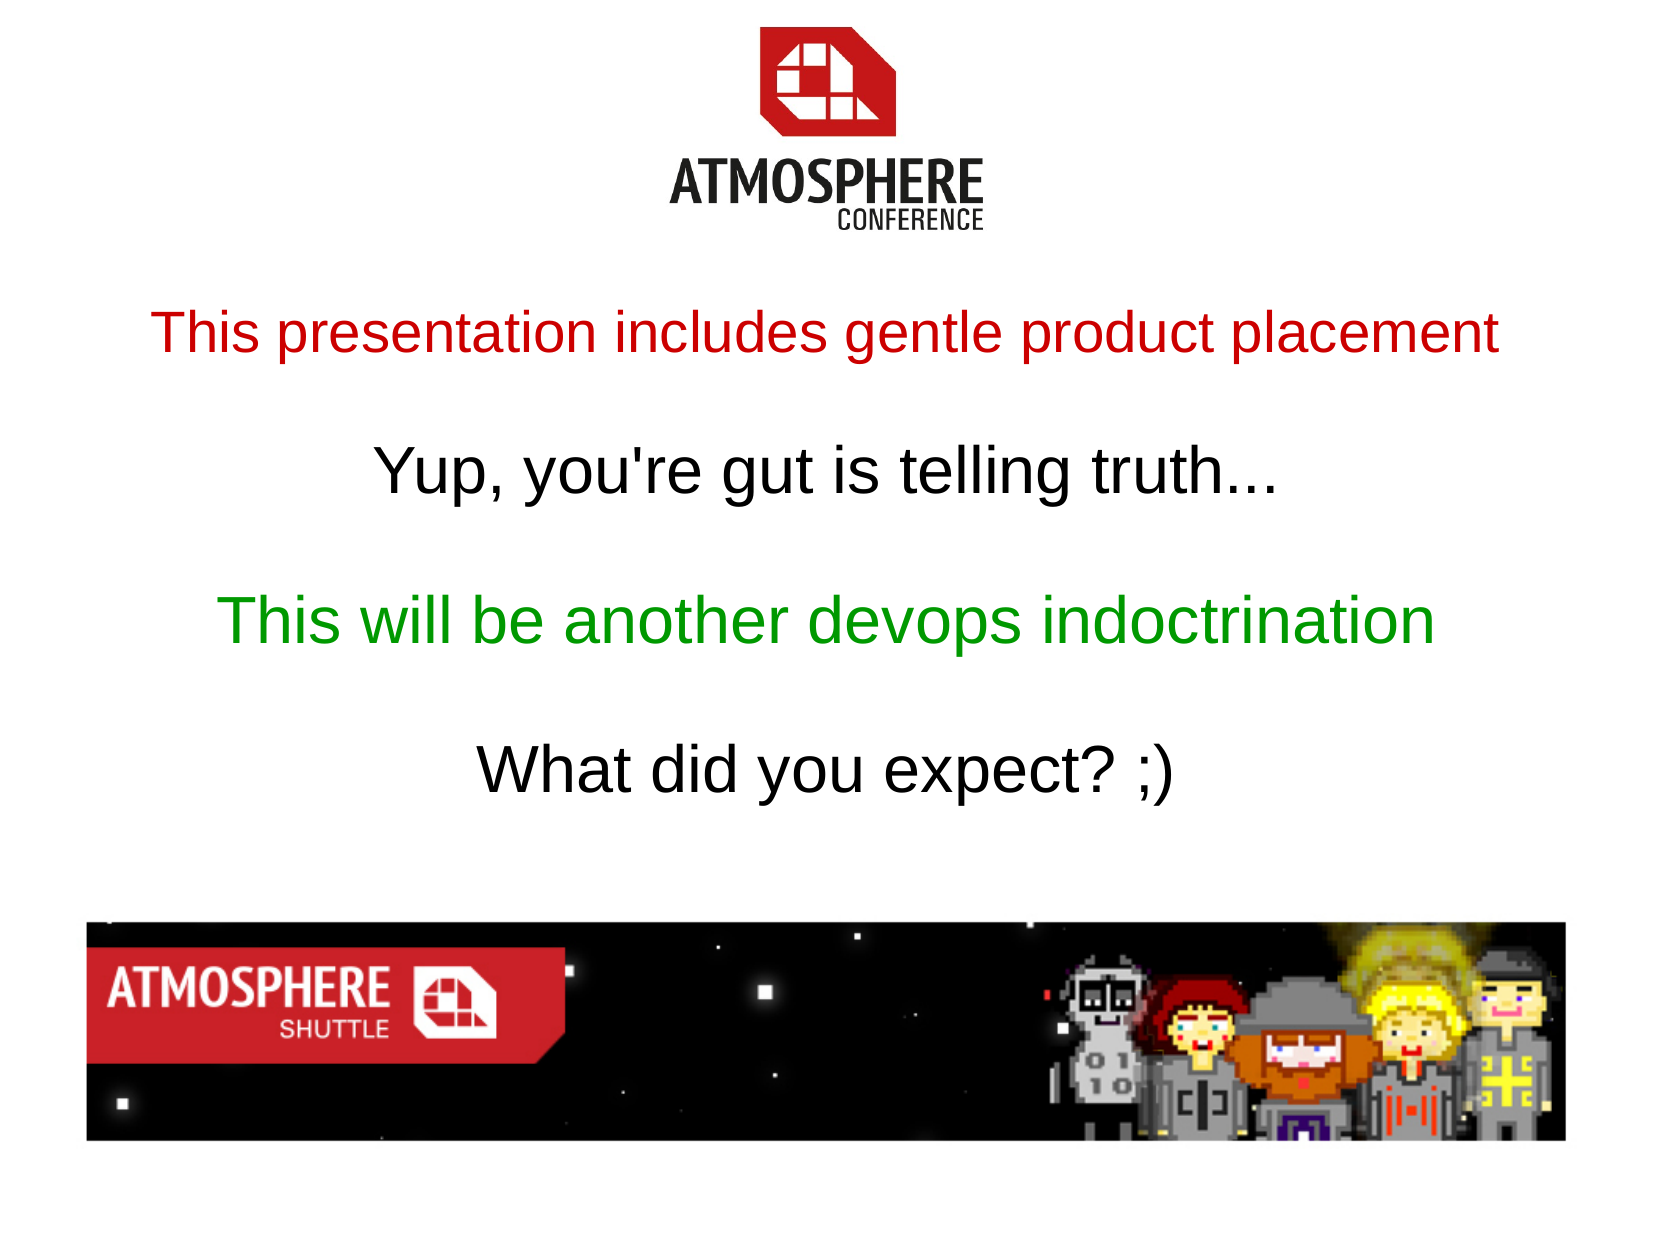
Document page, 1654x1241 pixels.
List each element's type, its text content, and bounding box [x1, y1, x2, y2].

text_box This presentation includes gentle product placement [135, 292, 1518, 373]
picture [592, 0, 1061, 262]
picture [76, 913, 1577, 1149]
subtitle Yup, you're gut is telling truth... This will be another devops indoctrination What did you expect? ;) [82, 140, 1571, 913]
